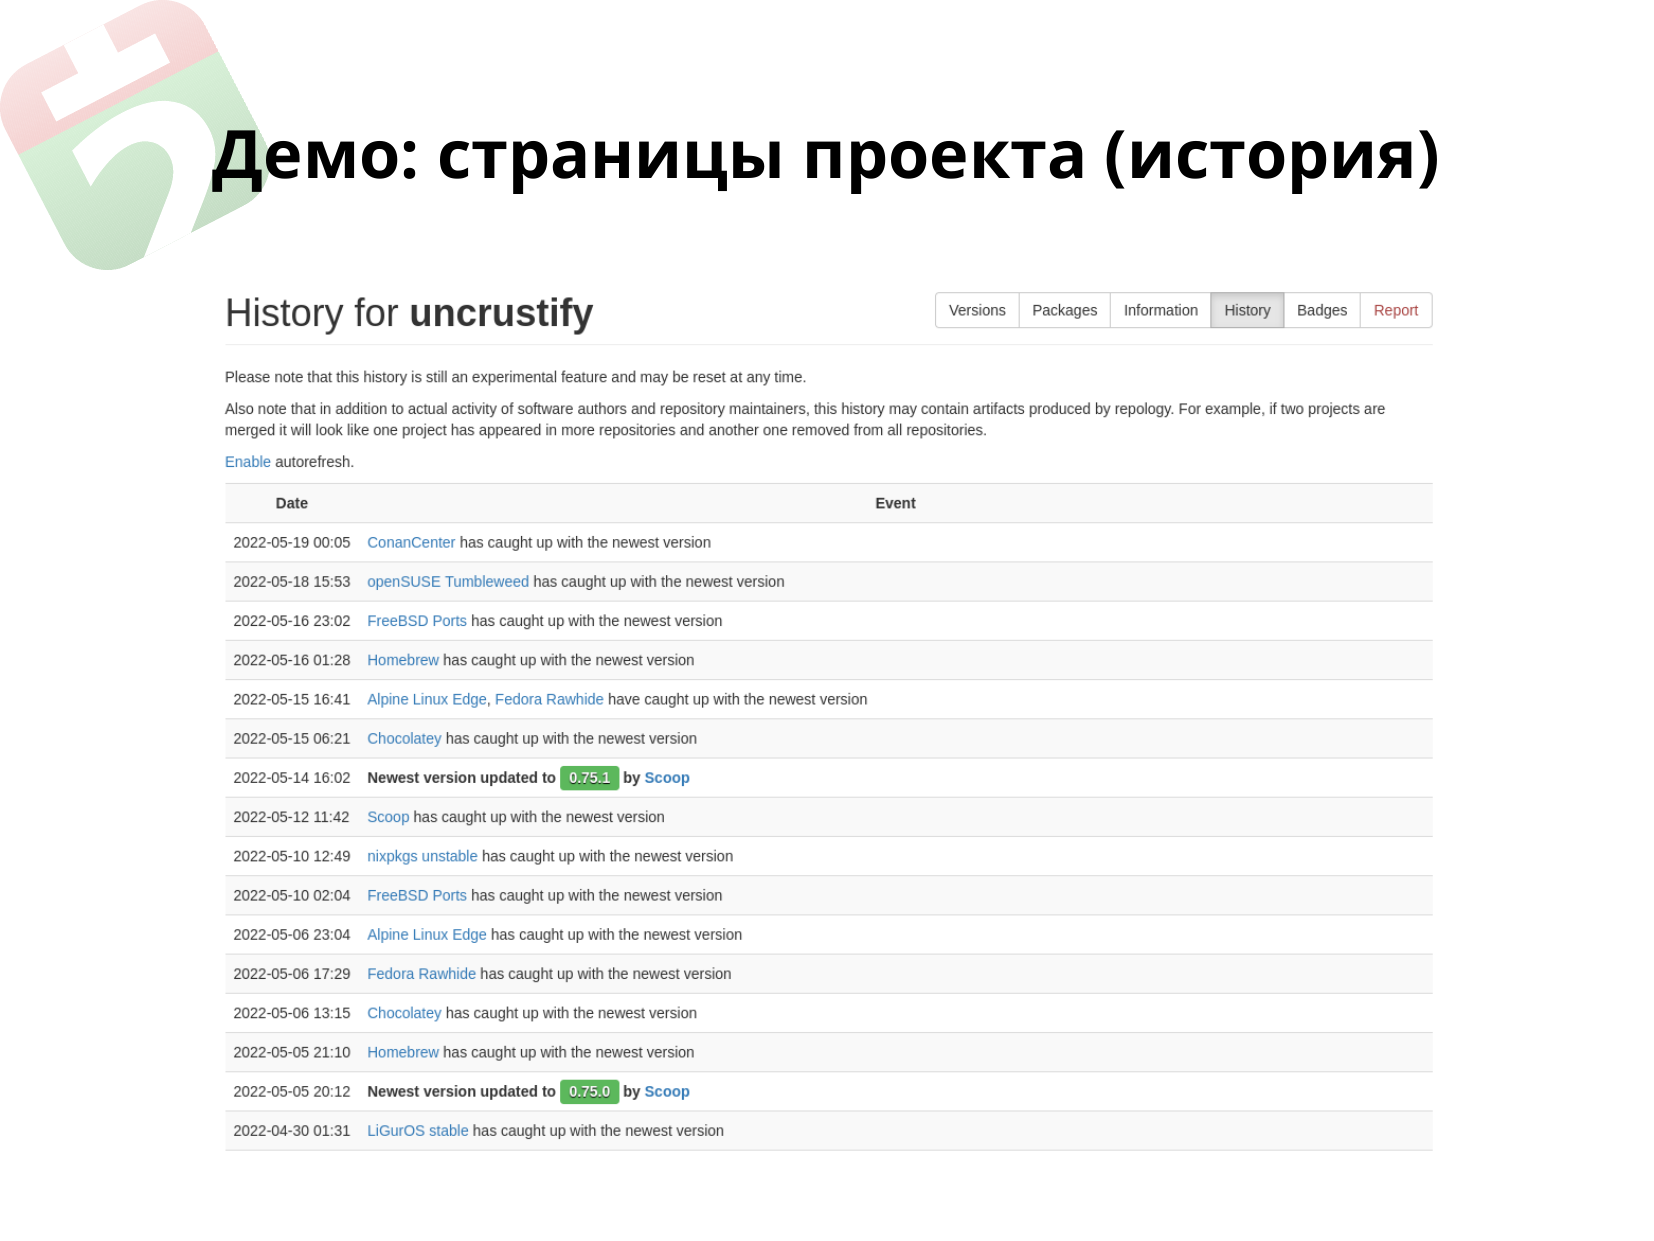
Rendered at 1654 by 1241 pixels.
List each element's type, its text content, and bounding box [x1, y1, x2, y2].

picture [216, 289, 1437, 1155]
title Демо: страницы проекта (история) [82, 49, 1571, 257]
